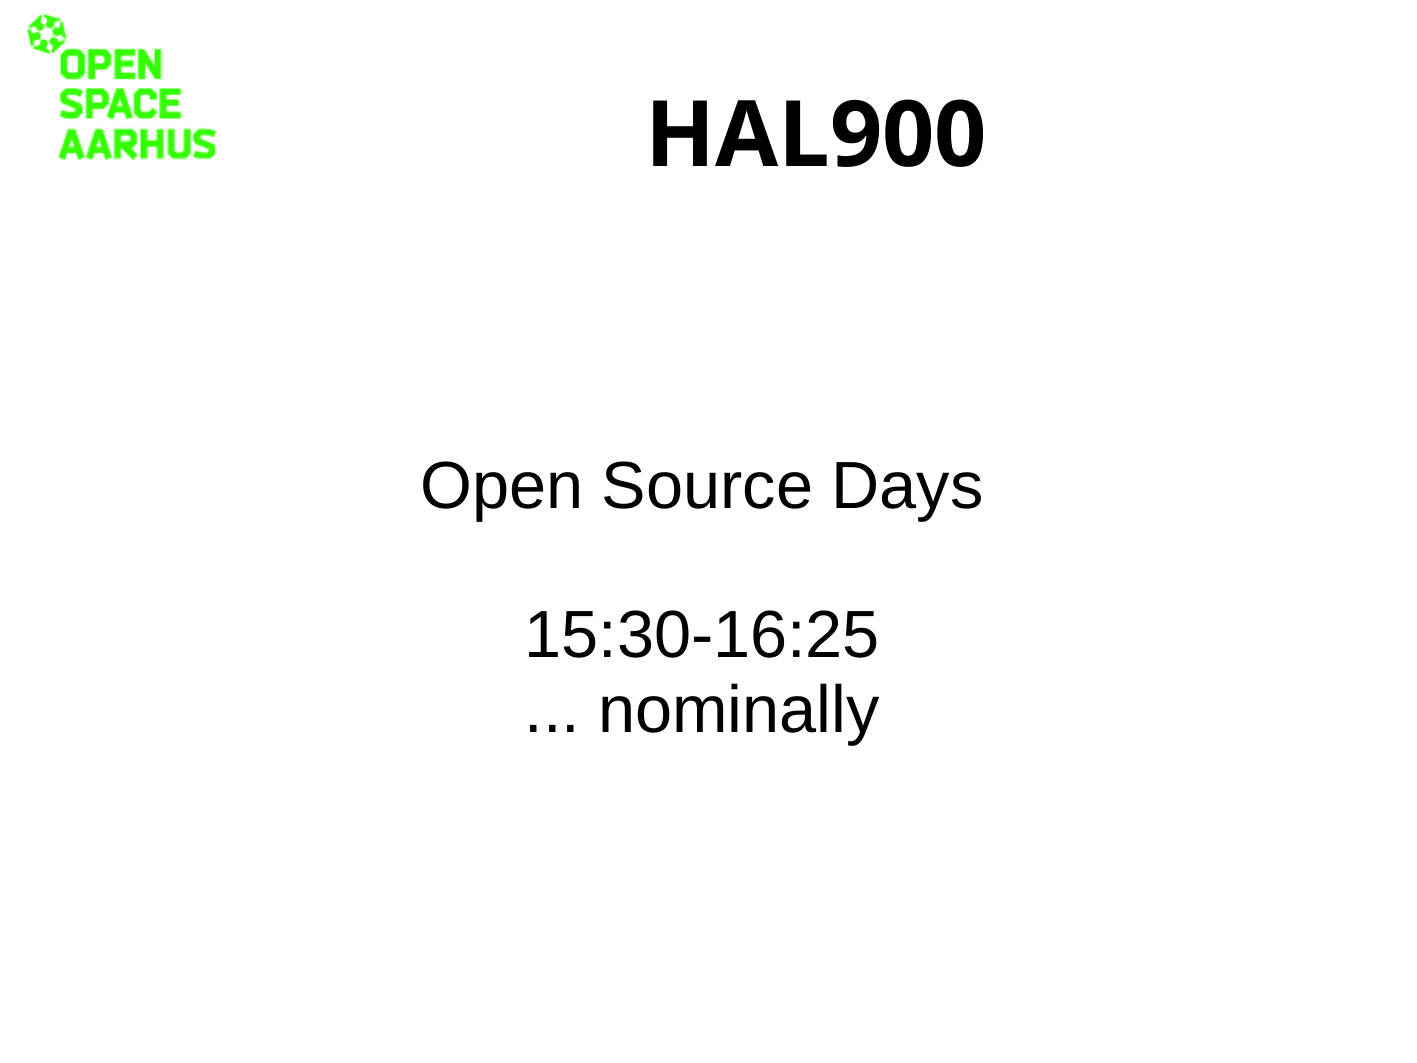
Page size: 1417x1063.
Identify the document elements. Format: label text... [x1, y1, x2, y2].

subtitle Open Source Days 15:30-16:25 ... nominally [64, 253, 1340, 941]
title HAL900 [286, 42, 1346, 220]
picture [0, 0, 344, 188]
